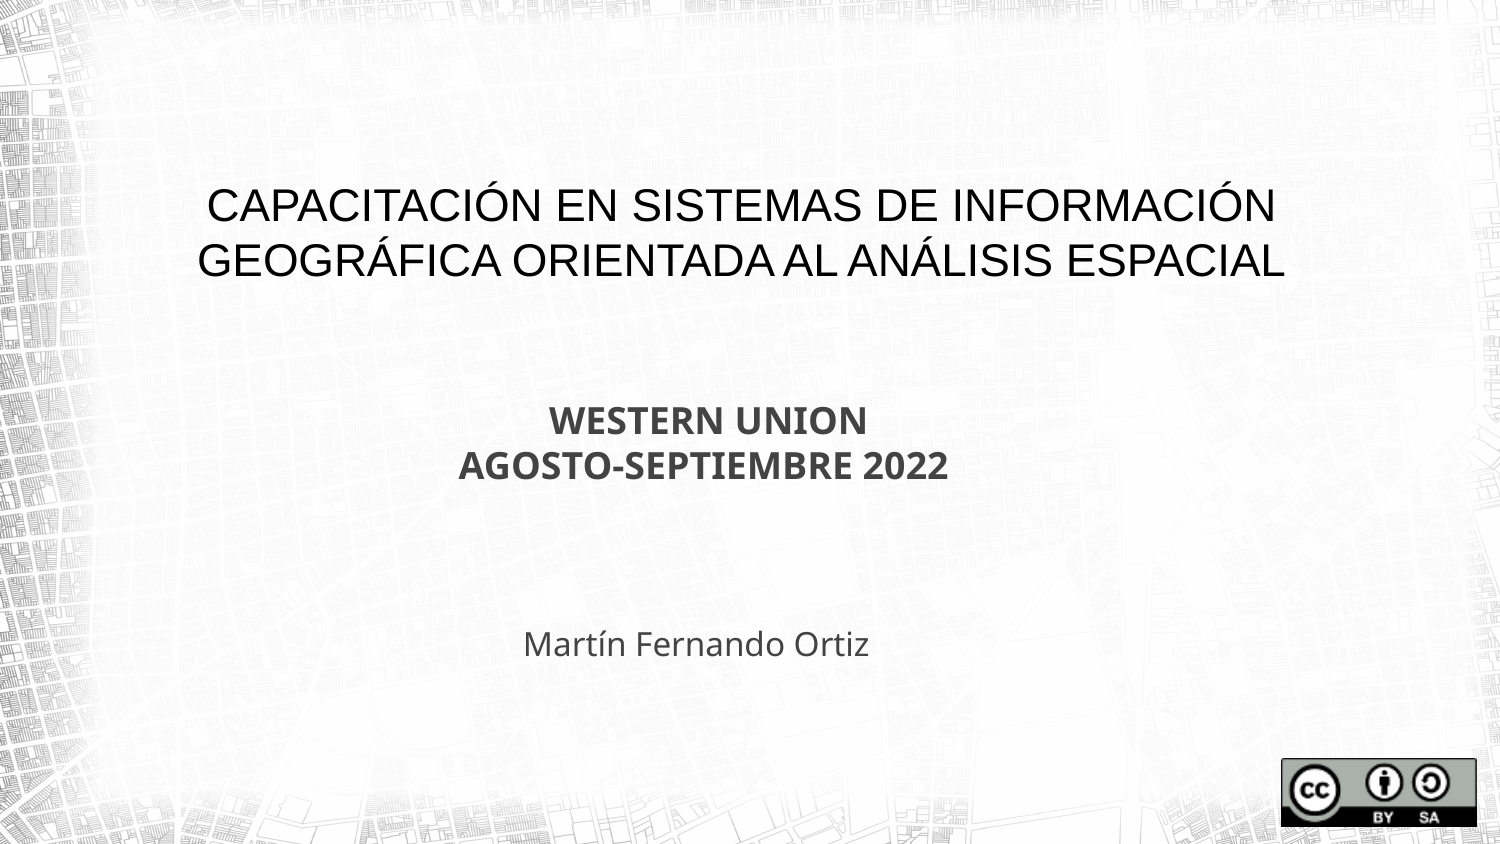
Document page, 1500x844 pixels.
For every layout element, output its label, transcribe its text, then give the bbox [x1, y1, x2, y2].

text_box Martín Fernando Ortiz [413, 590, 885, 708]
text_box WESTERN UNION AGOSTO-SEPTIEMBRE 2022 [413, 389, 1004, 473]
text_box CAPACITACIÓN EN SISTEMAS DE INFORMACIÓN GEOGRÁFICA ORIENTADA AL ANÁLISIS ESPACIAL [177, 206, 1307, 301]
picture [0, 0, 1500, 844]
